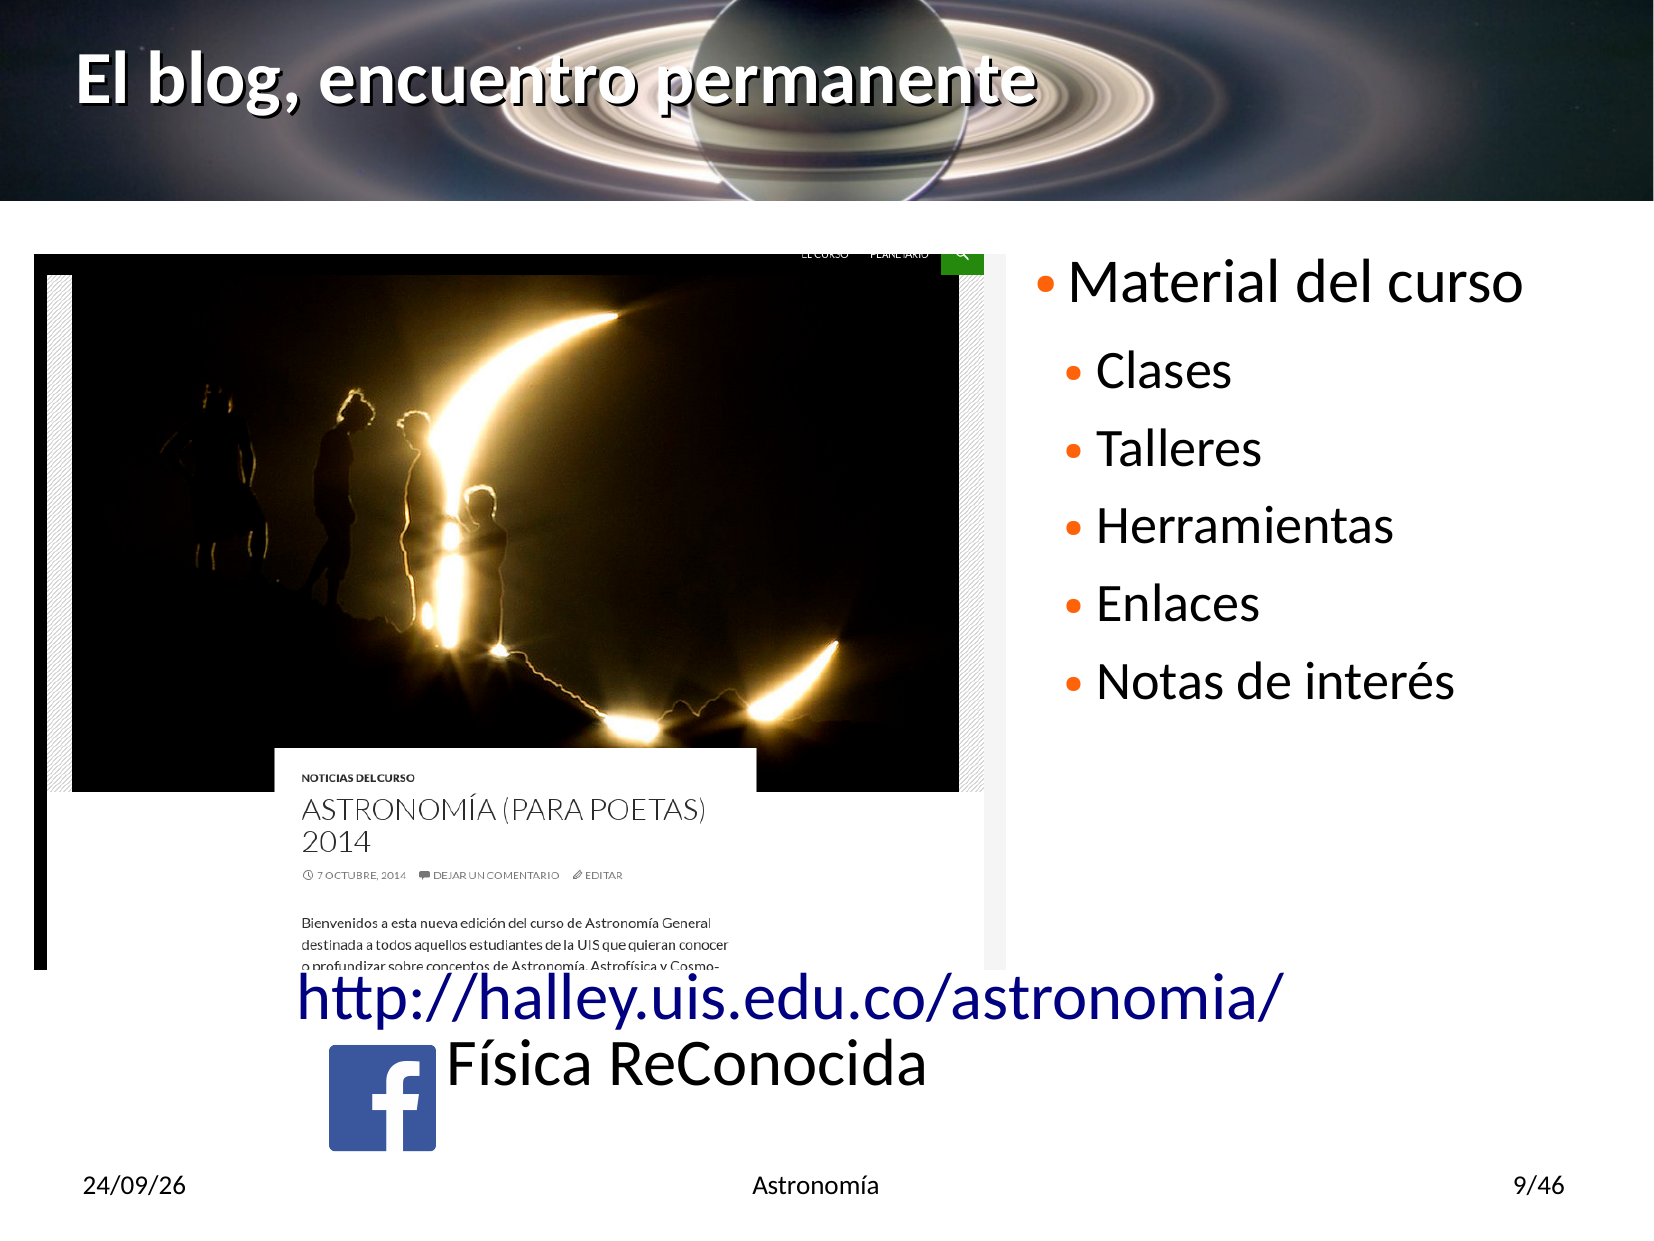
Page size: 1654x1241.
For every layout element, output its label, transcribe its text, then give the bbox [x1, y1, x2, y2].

list Material del curso Clases Talleres Herramientas Enlaces Notas de interés [1005, 255, 1572, 1156]
title El blog, encuentro permanente [75, 19, 1564, 151]
text_box http://halley.uis.edu.co/astronomia/ Física ReConocida [282, 970, 1005, 1140]
picture [34, 254, 1006, 970]
picture [0, 0, 1654, 201]
picture [329, 1041, 436, 1156]
